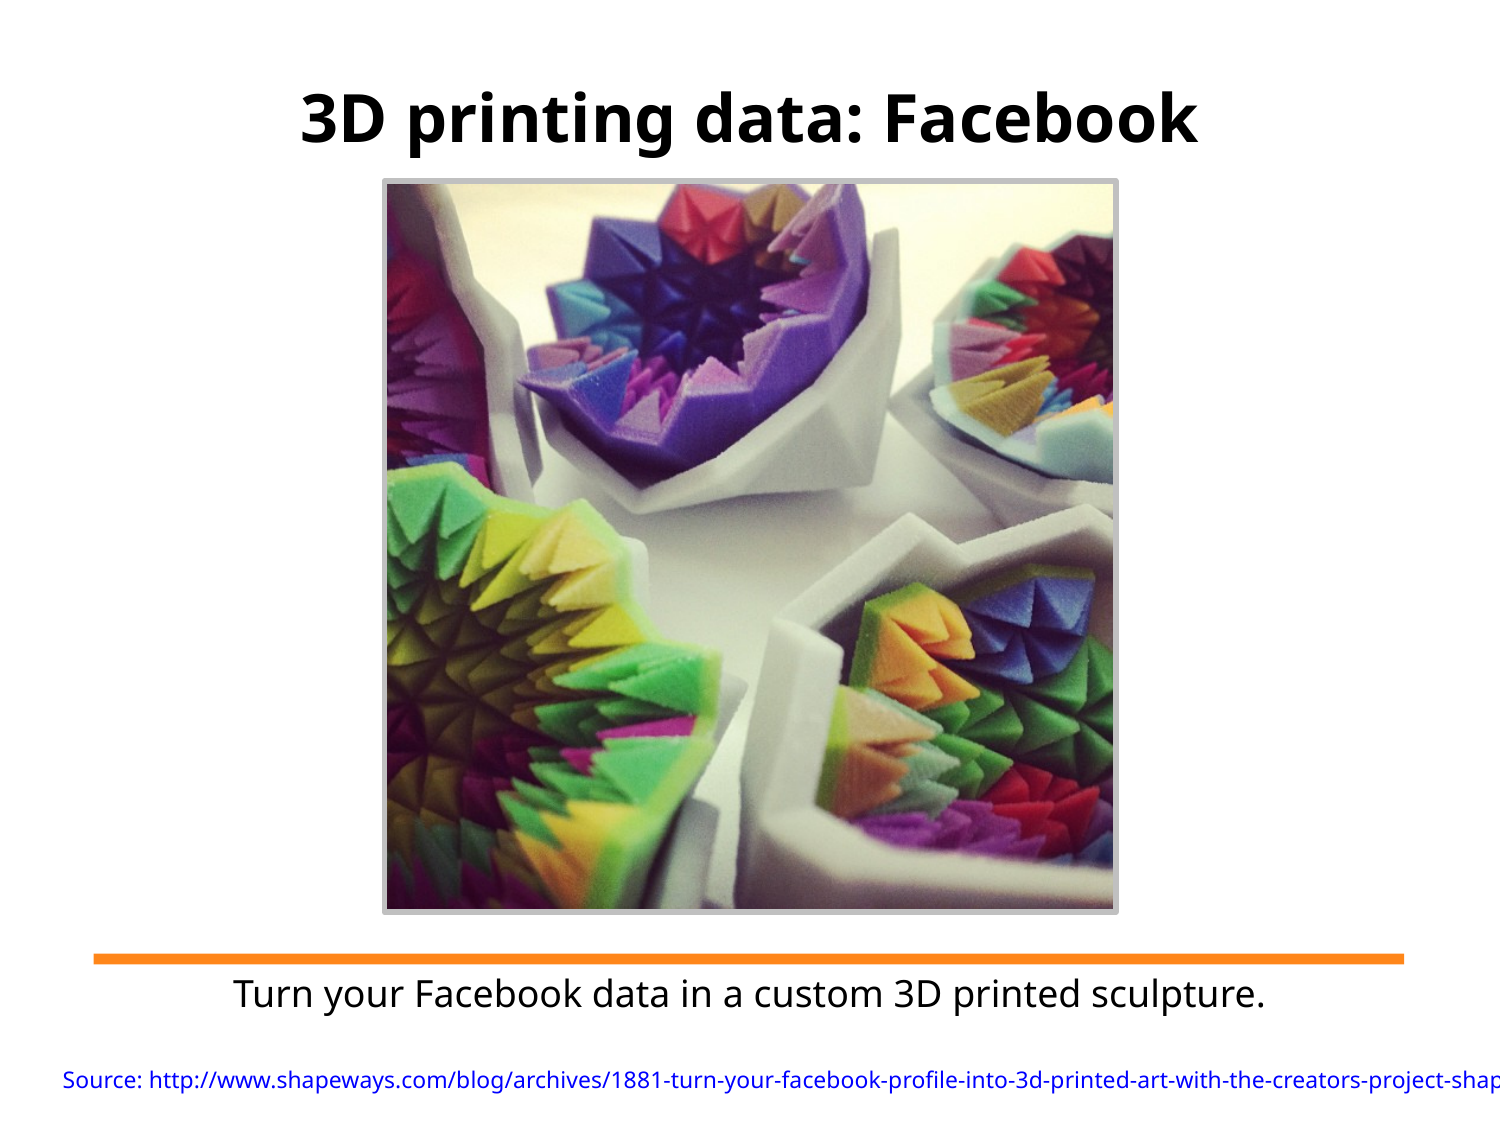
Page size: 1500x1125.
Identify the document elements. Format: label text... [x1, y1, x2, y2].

picture [1493, 1077, 1500, 1087]
picture [0, 0, 1500, 1125]
text_box Source: http://www.shapeways.com/blog/archives/1881-turn-your-facebook-profile-into-3d-printed-art-with-the-creators-project-shapeways.html [47, 1056, 1453, 1097]
title 3D printing data: Facebook [44, 44, 1456, 188]
text_box Turn your Facebook data in a custom 3D printed sculpture. [70, 960, 1430, 1020]
